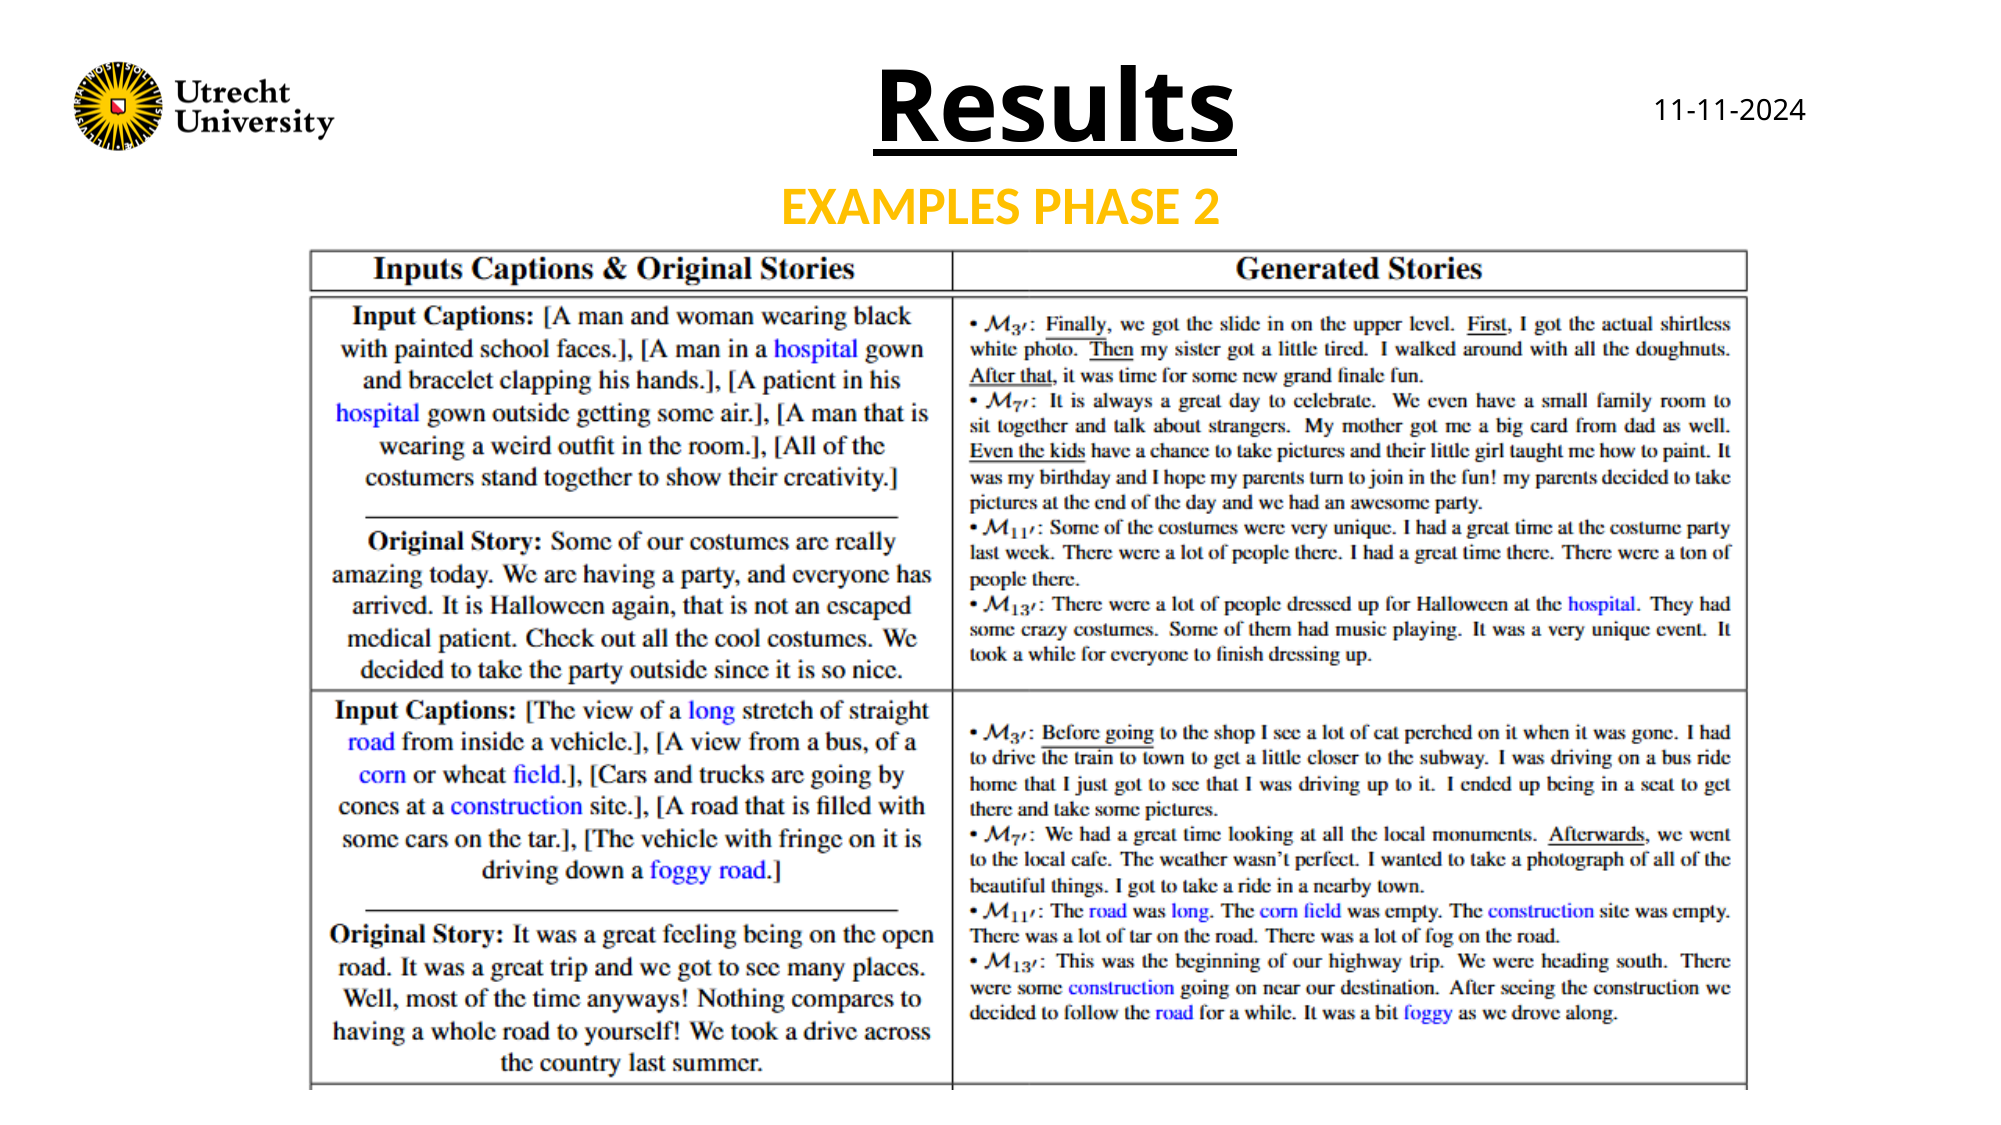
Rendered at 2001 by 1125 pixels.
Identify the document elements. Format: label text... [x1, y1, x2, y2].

text_box Results [873, 41, 1128, 162]
text_box EXAMPLES PHASE 2 [766, 162, 1266, 240]
text_box [1533, 1040, 1984, 1101]
picture [300, 240, 1759, 1090]
text_box 11-11-2024 [1638, 84, 1943, 120]
